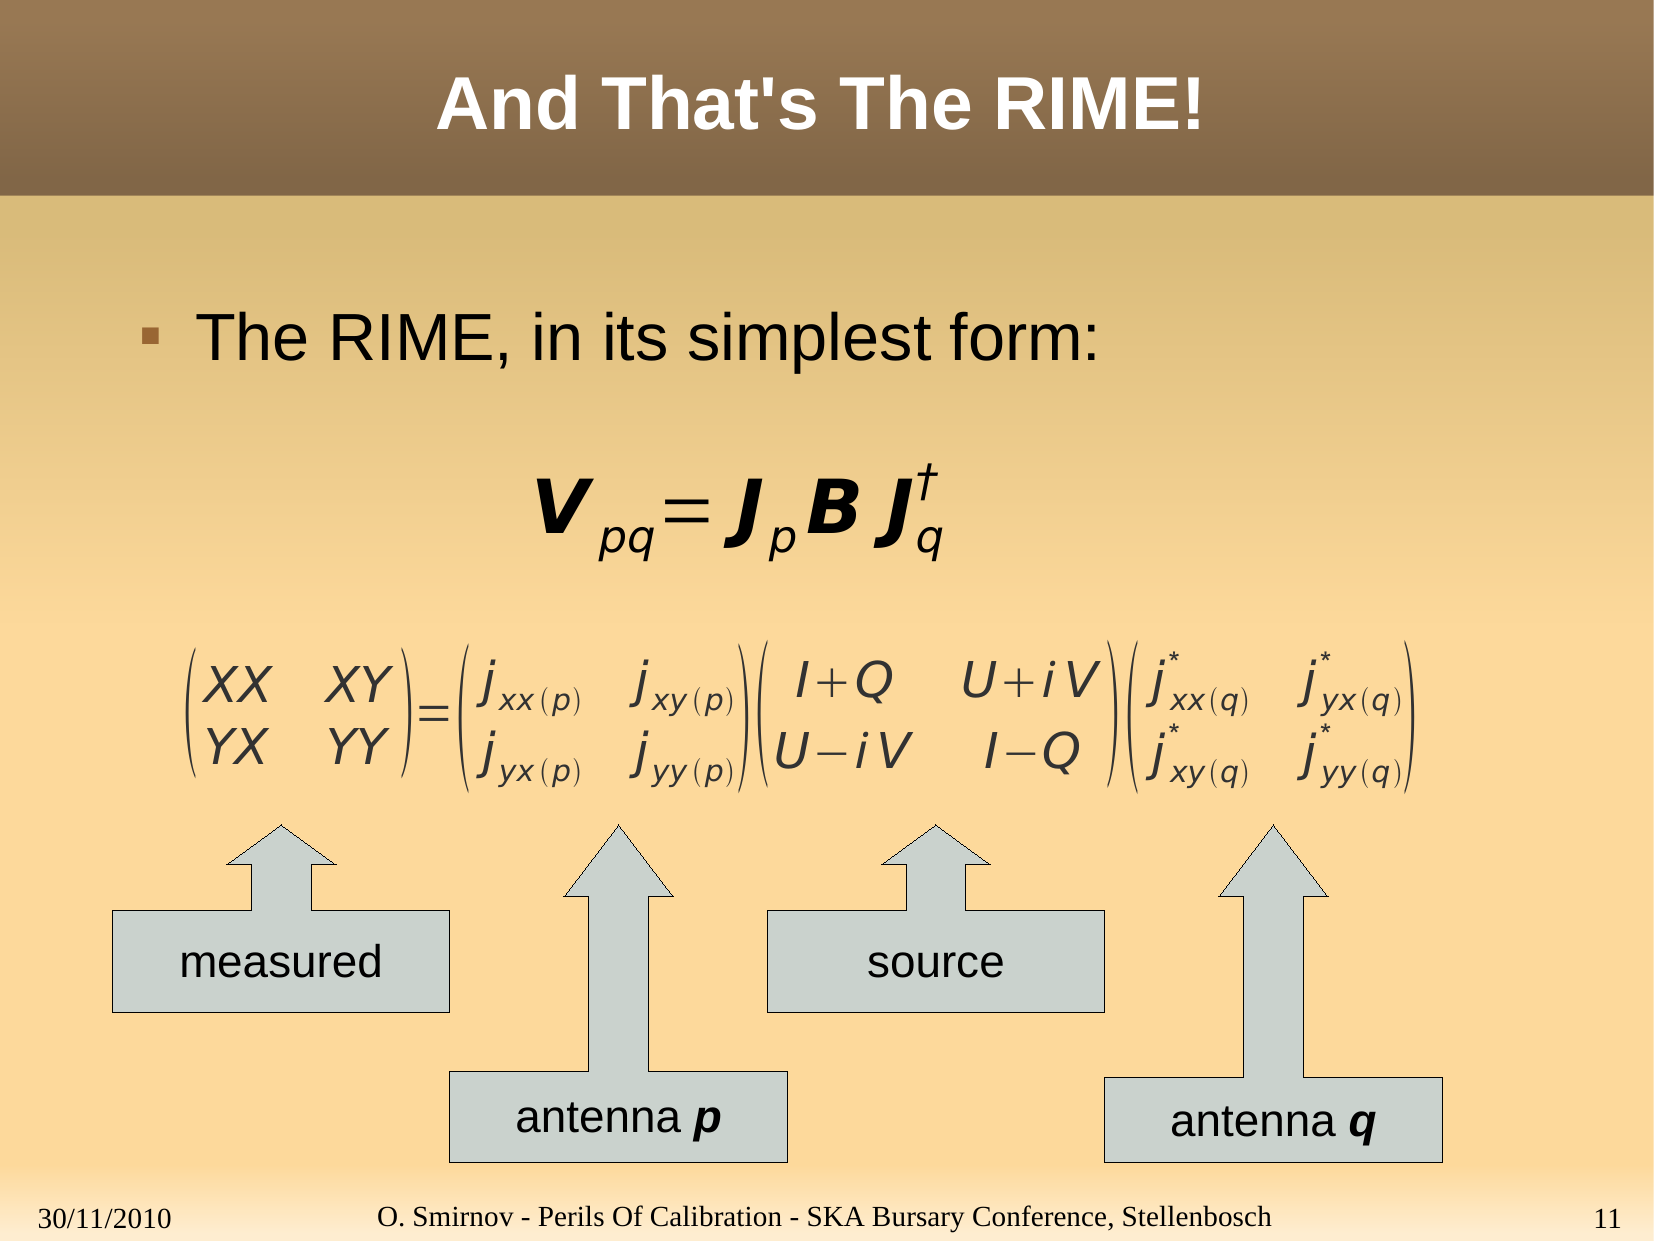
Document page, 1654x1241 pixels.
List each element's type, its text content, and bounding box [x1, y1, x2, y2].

title And That's The RIME! [76, 0, 1565, 208]
picture [0, 0, 1654, 1241]
text_box source [767, 824, 1105, 1013]
text_box antenna p [449, 824, 788, 1163]
text_box measured [112, 824, 450, 1013]
chart [525, 488, 951, 563]
text_box antenna q [1104, 824, 1443, 1163]
chart [175, 637, 1426, 798]
list The RIME, in its simplest form: [124, 300, 1613, 488]
